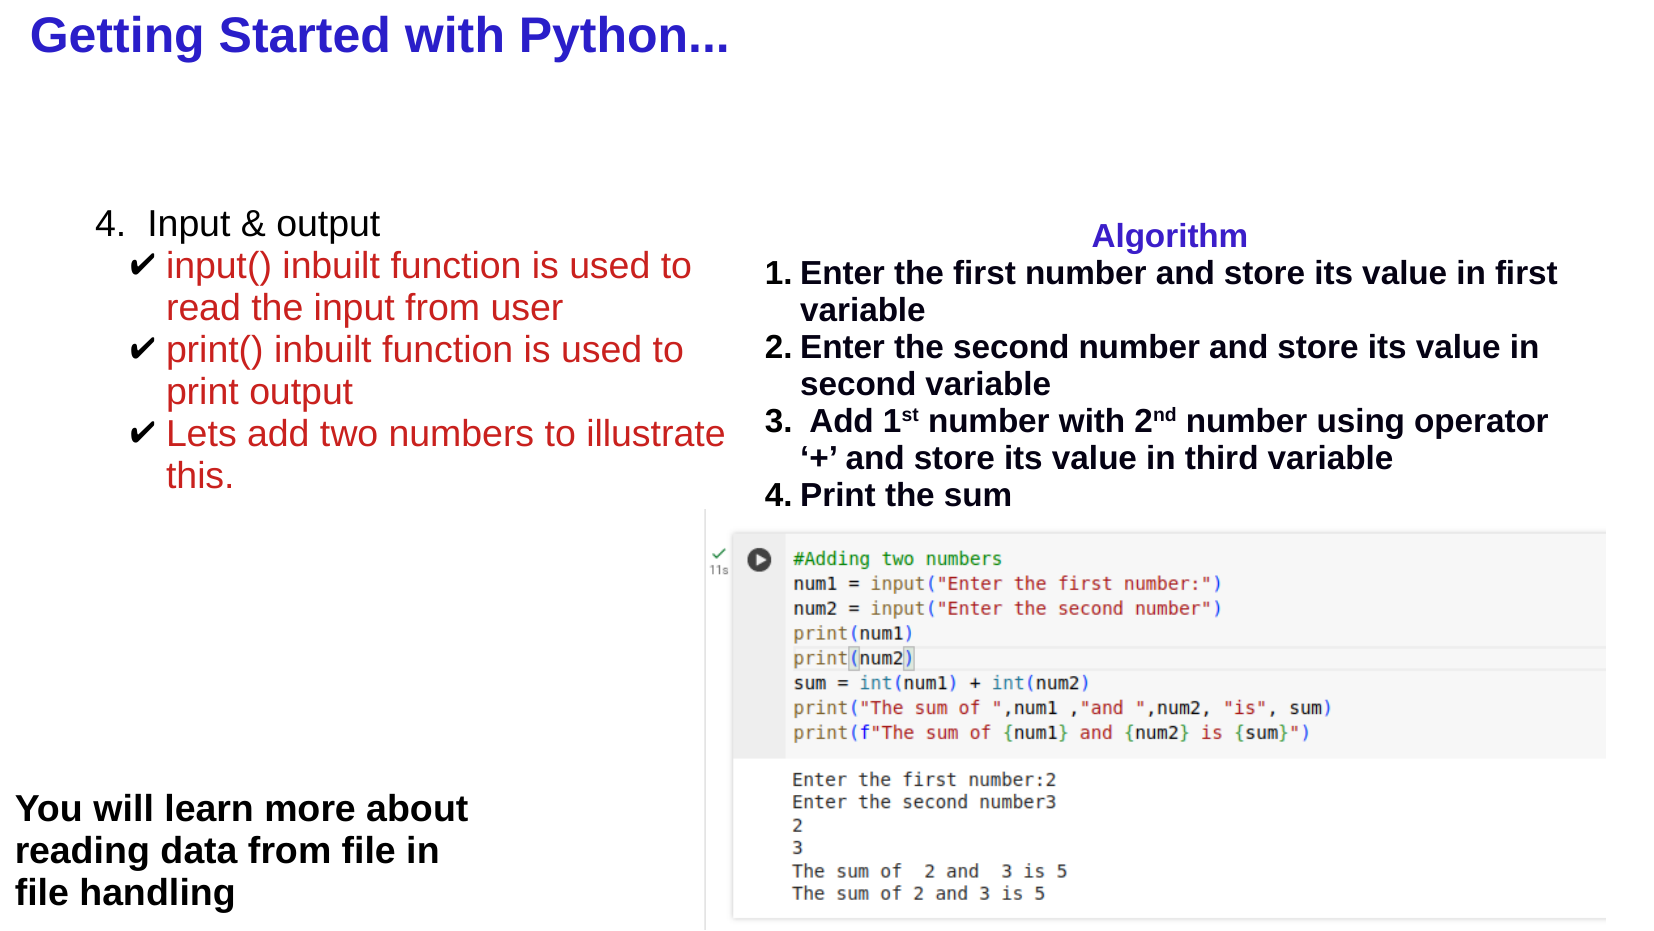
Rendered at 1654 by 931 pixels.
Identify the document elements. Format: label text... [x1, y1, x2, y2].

text_box Getting Started with Python... [15, 0, 751, 91]
text_box 4. Input & output input() inbuilt function is used to read the input from user print() inbuilt function is used to print output Lets add two numbers to illustrate this. [45, 195, 766, 526]
text_box You will learn more about reading data from file in file handling [0, 780, 511, 931]
text_box Algorithm Enter the first number and store its value in first variable Enter the second number and store its value in second variable Add 1st number with 2nd number using operator ‘+’ and store its value in third variable Print the sum [750, 210, 1591, 509]
picture [702, 509, 1606, 931]
